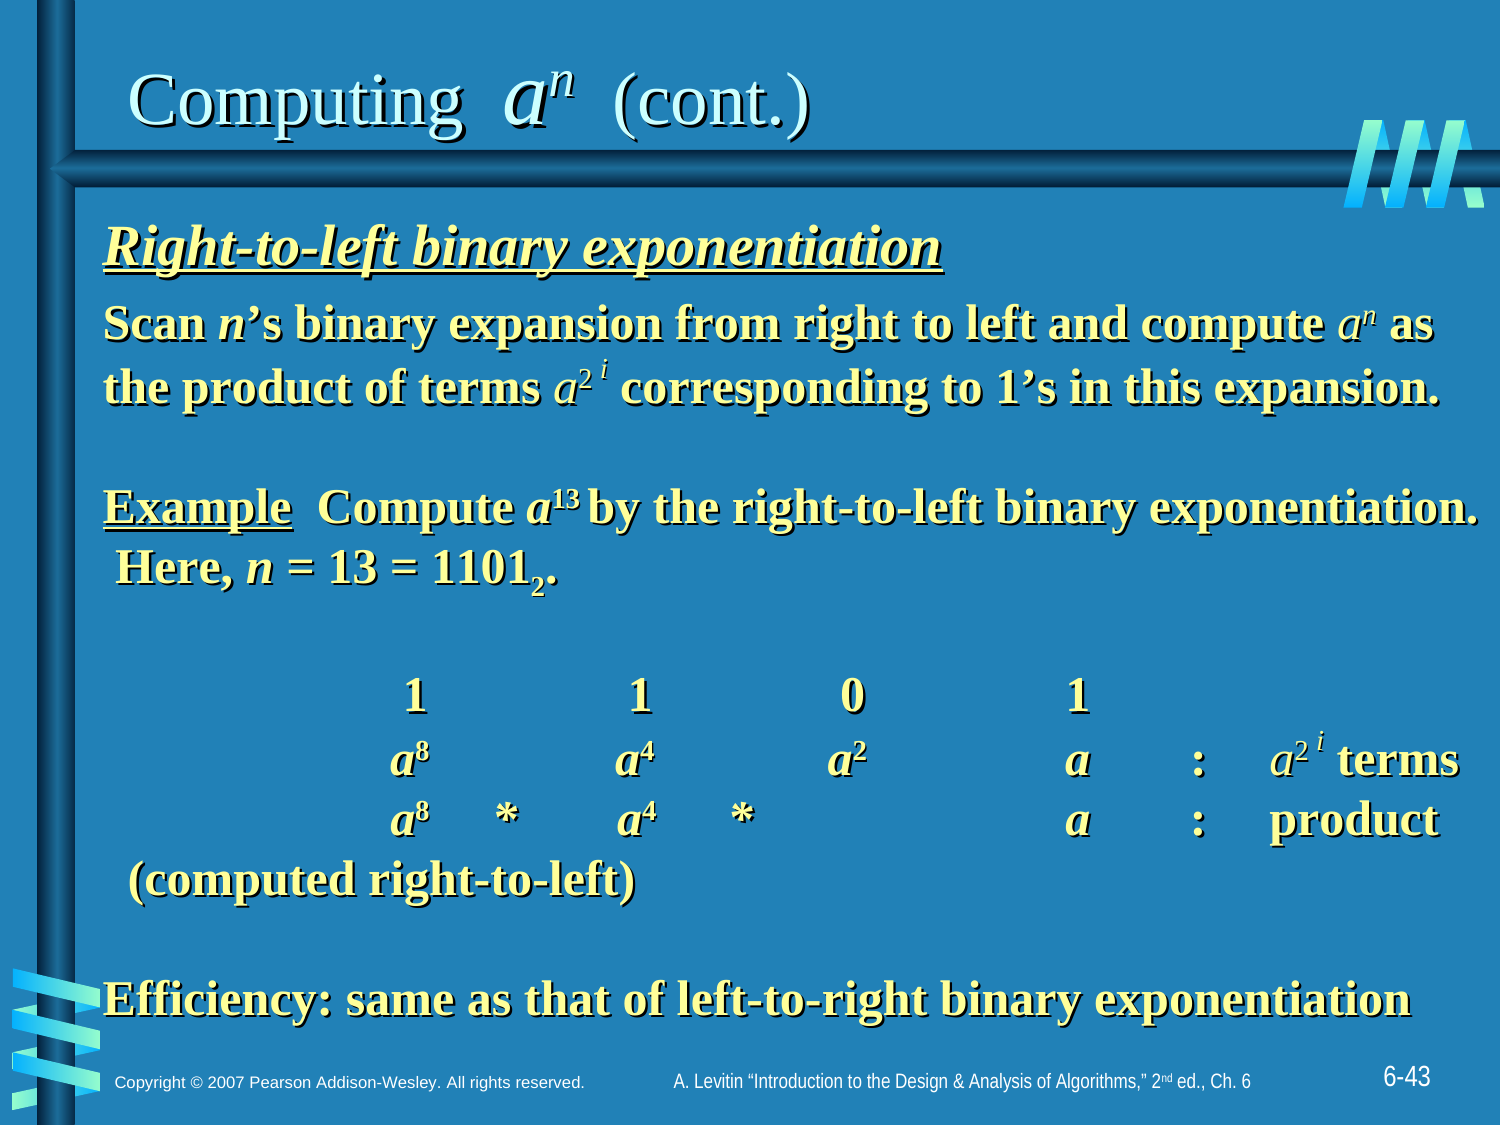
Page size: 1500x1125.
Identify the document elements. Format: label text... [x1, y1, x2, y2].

title Computing an (cont.) [112, 37, 1413, 138]
list Right-to-left binary exponentiation Scan n’s binary expansion from right to left and compute an as the product of terms a2 i corresponding to 1’s in this expansion. Example Compute a13 by the right-to-left binary exponentiation. Here, n = 13 = 11012. 1 1 0 1 a8 a4 a2 a : a2 i terms a8 * a4 * a : product (computed right-to-left) Efficiency: same as that of left-to-right binary exponentiation [87, 199, 1500, 1113]
